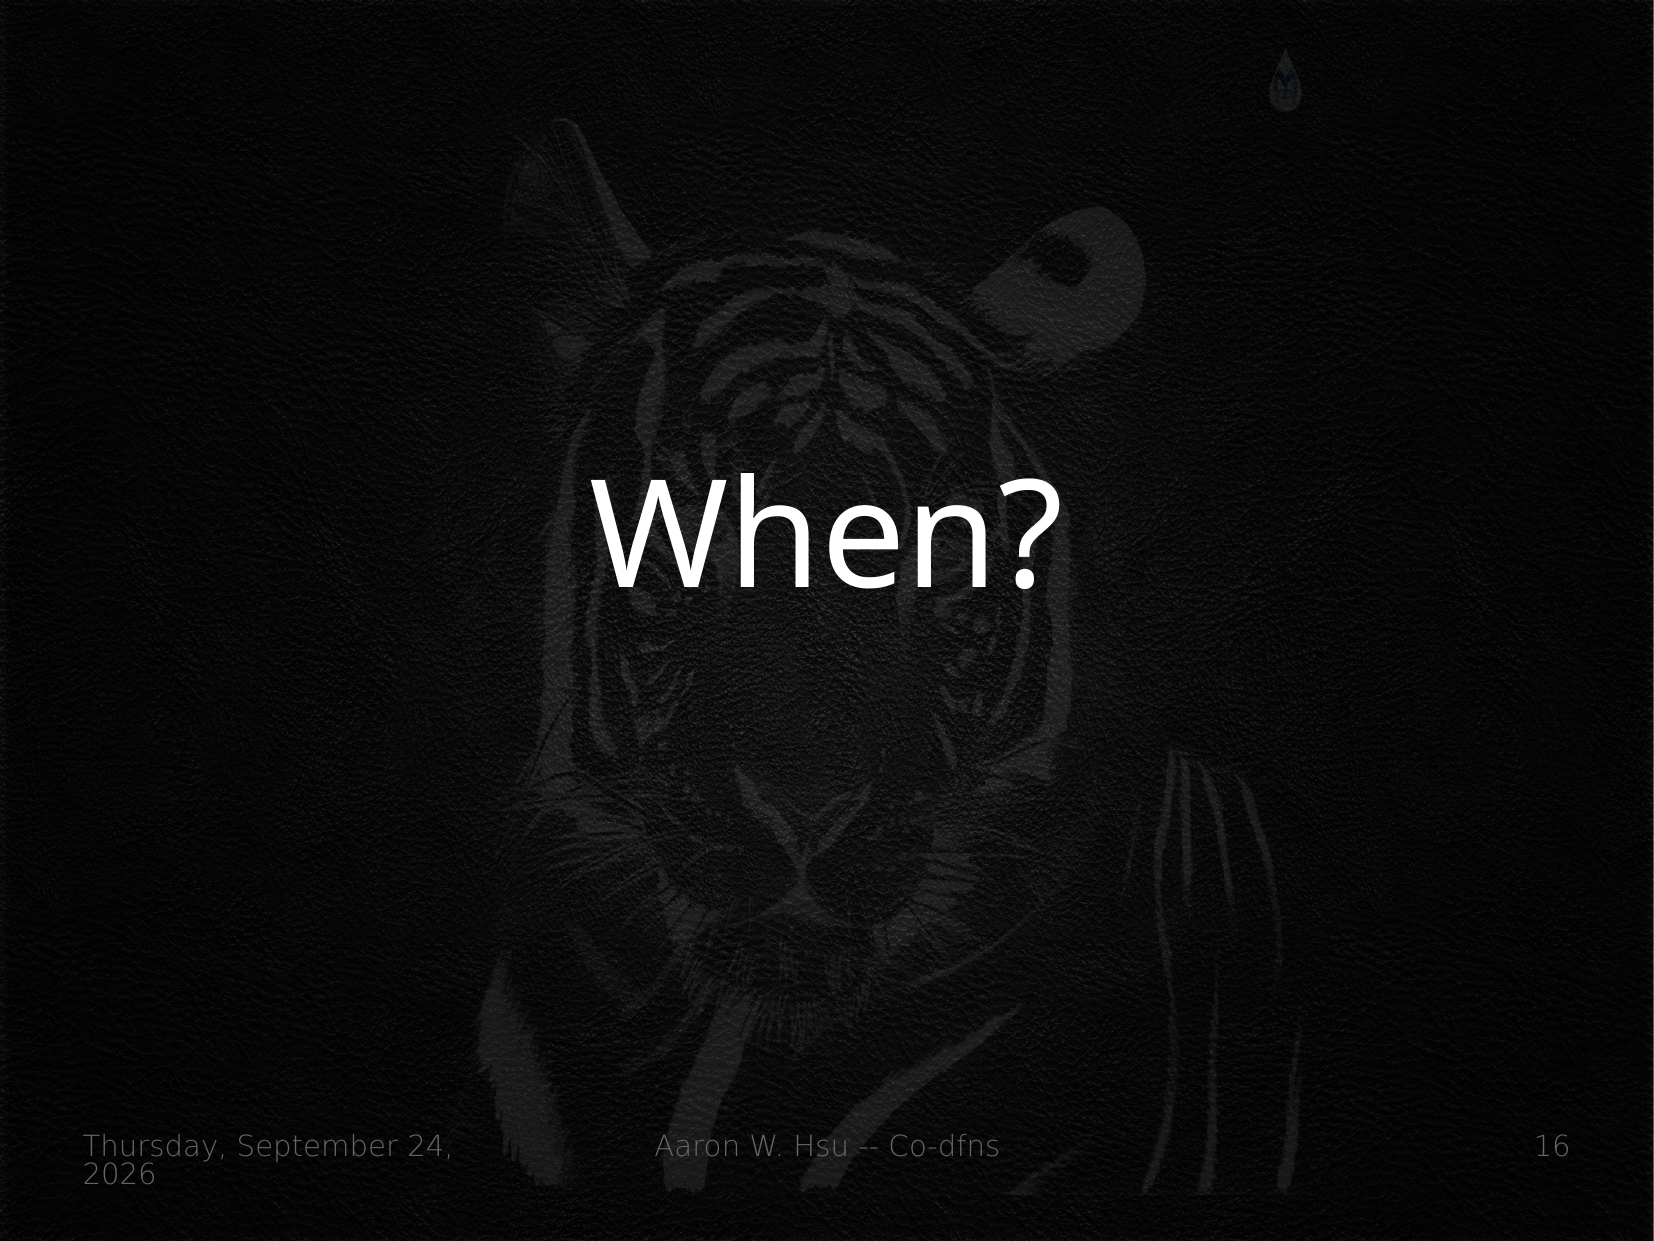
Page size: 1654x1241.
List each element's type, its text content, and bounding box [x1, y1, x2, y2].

picture [0, 0, 1654, 1241]
subtitle When? [82, 49, 1571, 1010]
